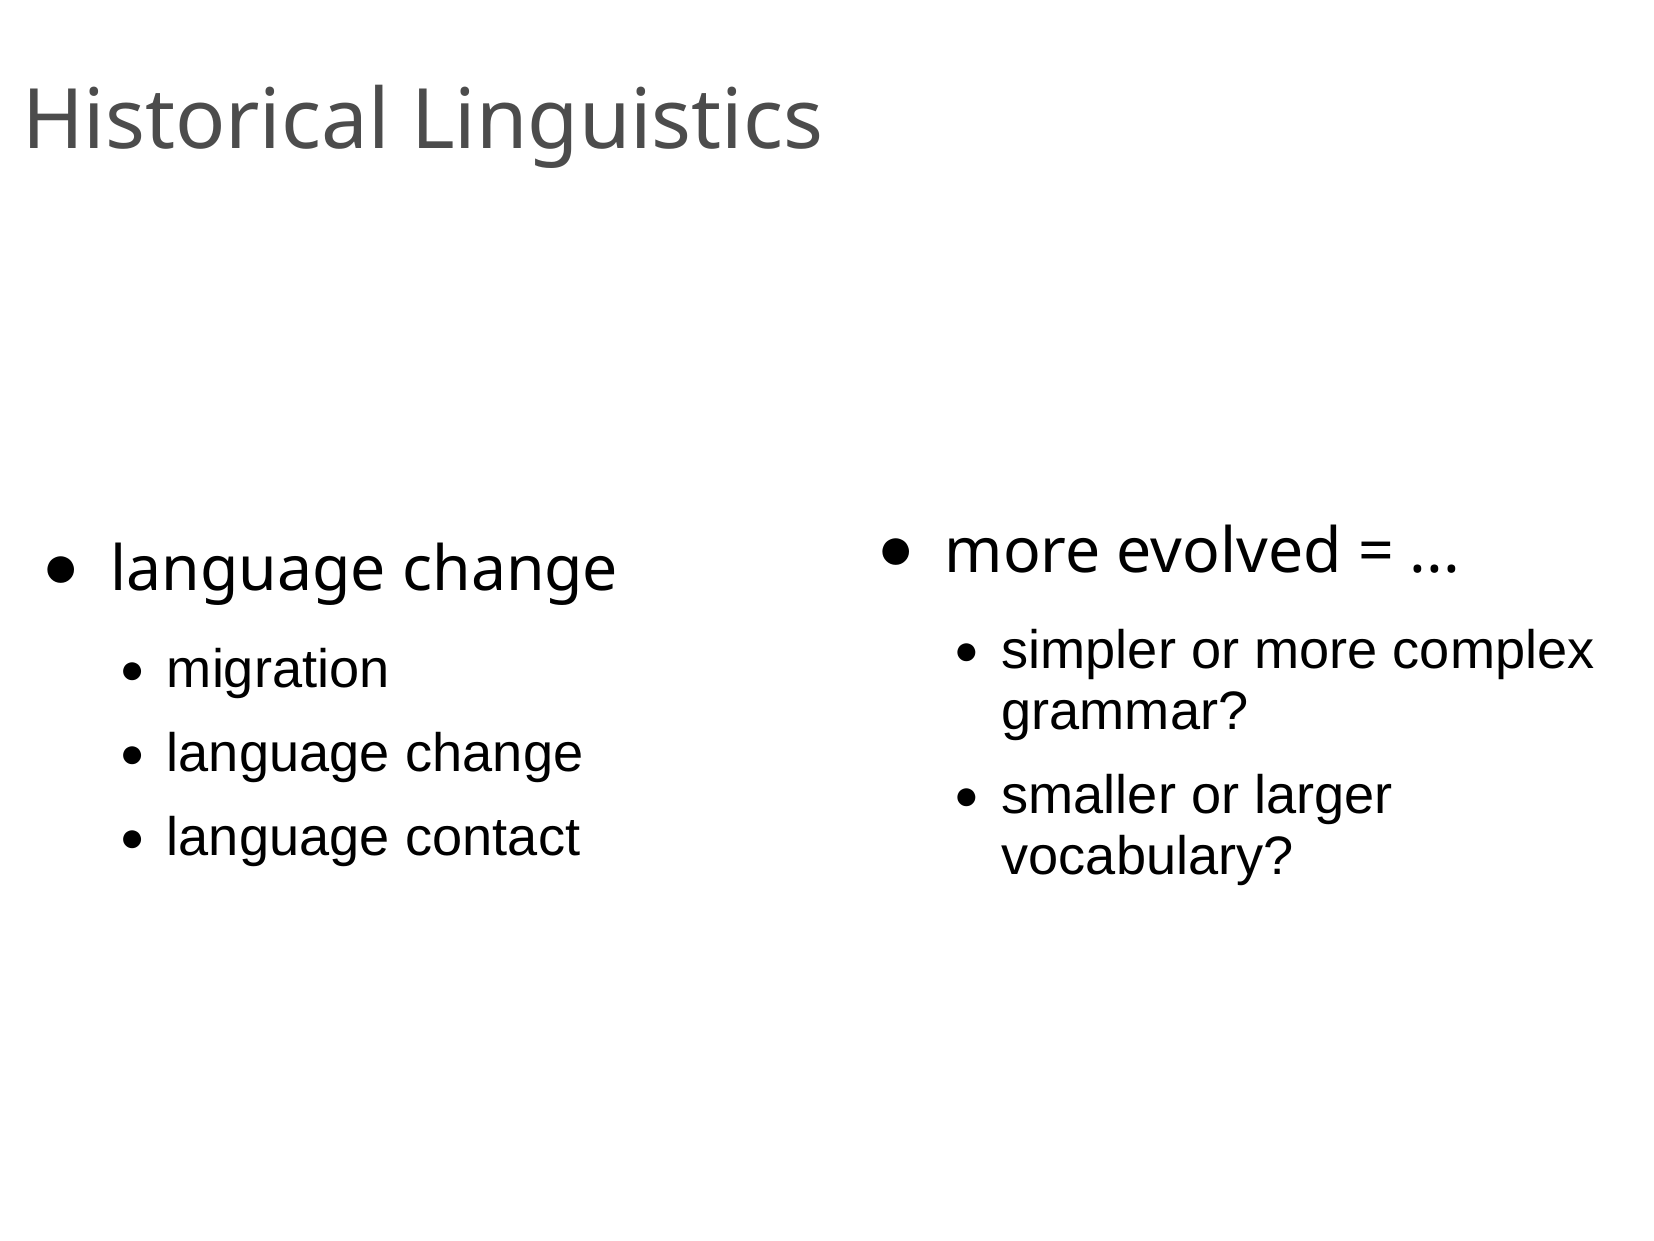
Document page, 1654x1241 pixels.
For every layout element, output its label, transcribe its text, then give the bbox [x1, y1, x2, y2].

list language change migration language change language contact [25, 226, 820, 1166]
title Historical Linguistics [22, 19, 1654, 213]
list more evolved = ... simpler or more complex grammar? smaller or larger vocabulary? [859, 233, 1654, 1158]
